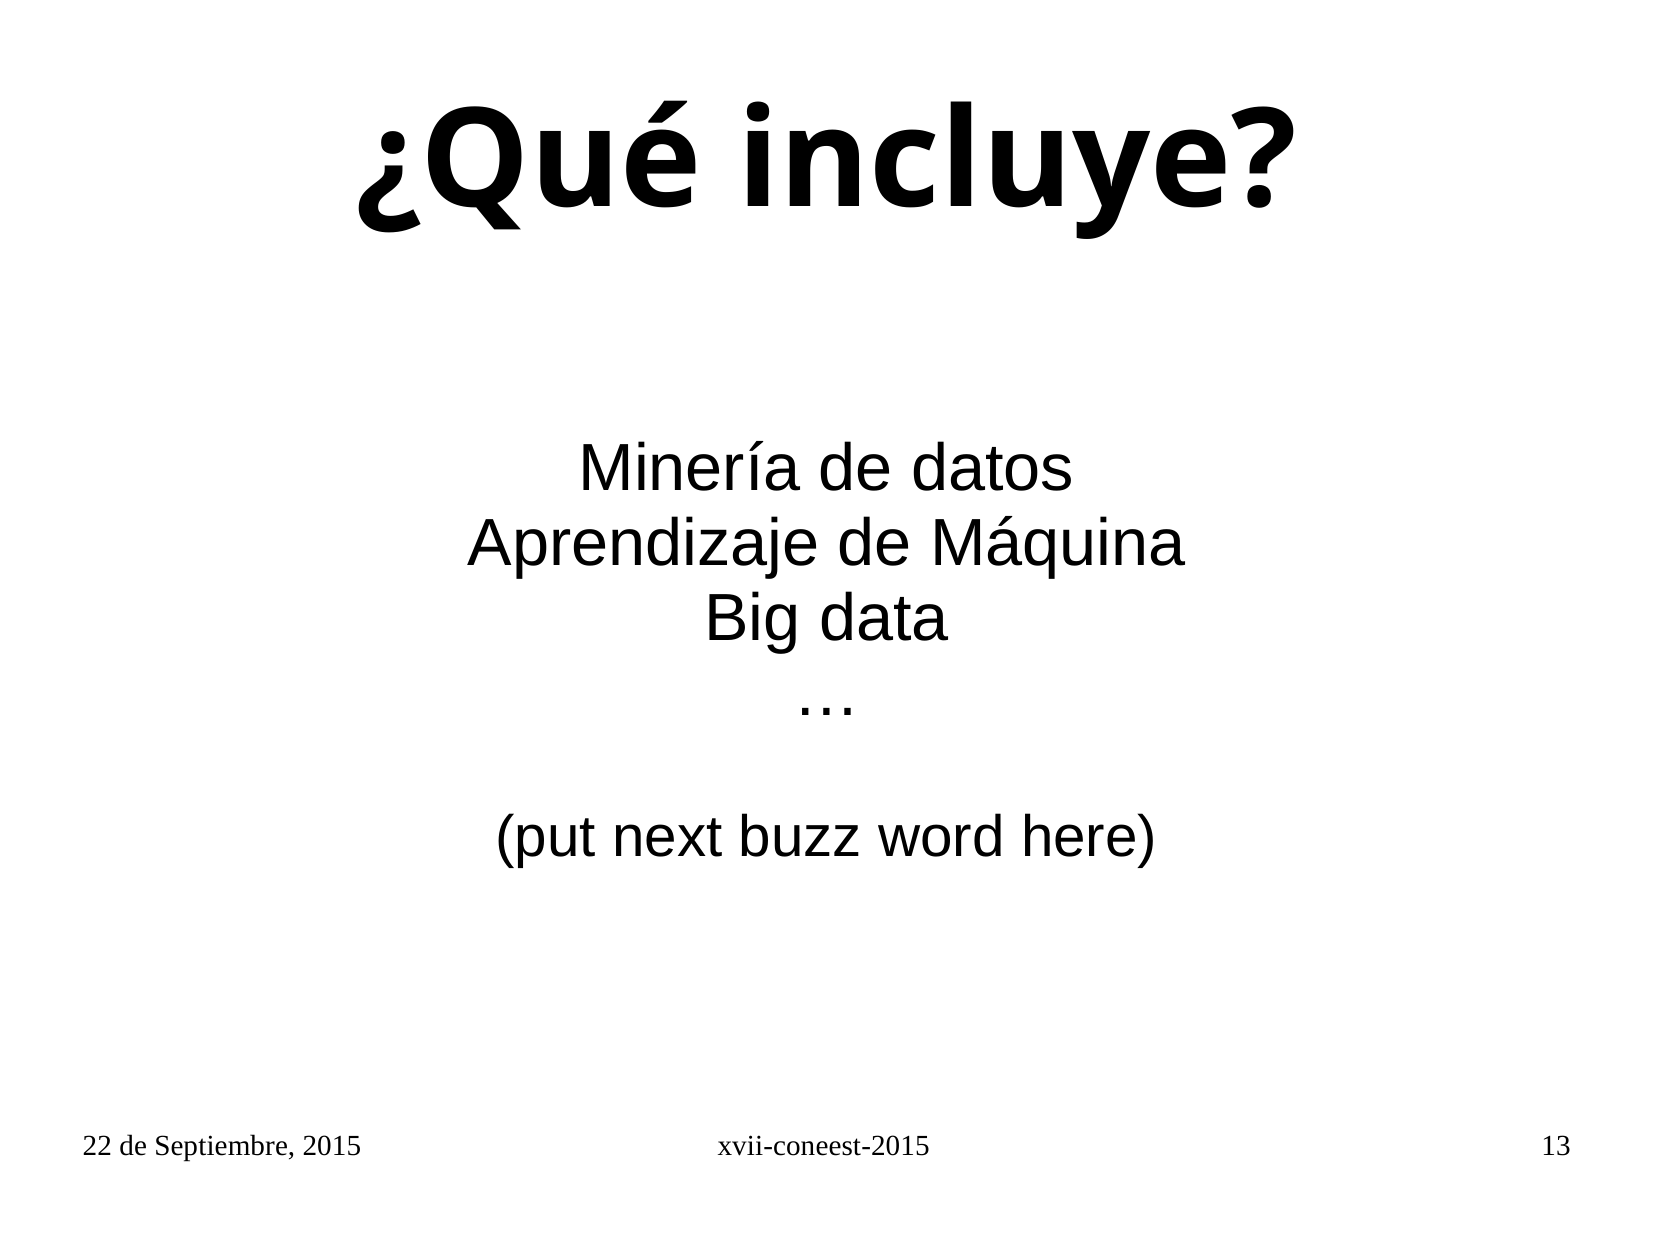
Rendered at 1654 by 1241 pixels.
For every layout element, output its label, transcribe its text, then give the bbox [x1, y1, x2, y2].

subtitle Minería de datos Aprendizaje de Máquina Big data … (put next buzz word here) [82, 290, 1571, 1010]
title ¿Qué incluye? [82, 49, 1571, 257]
